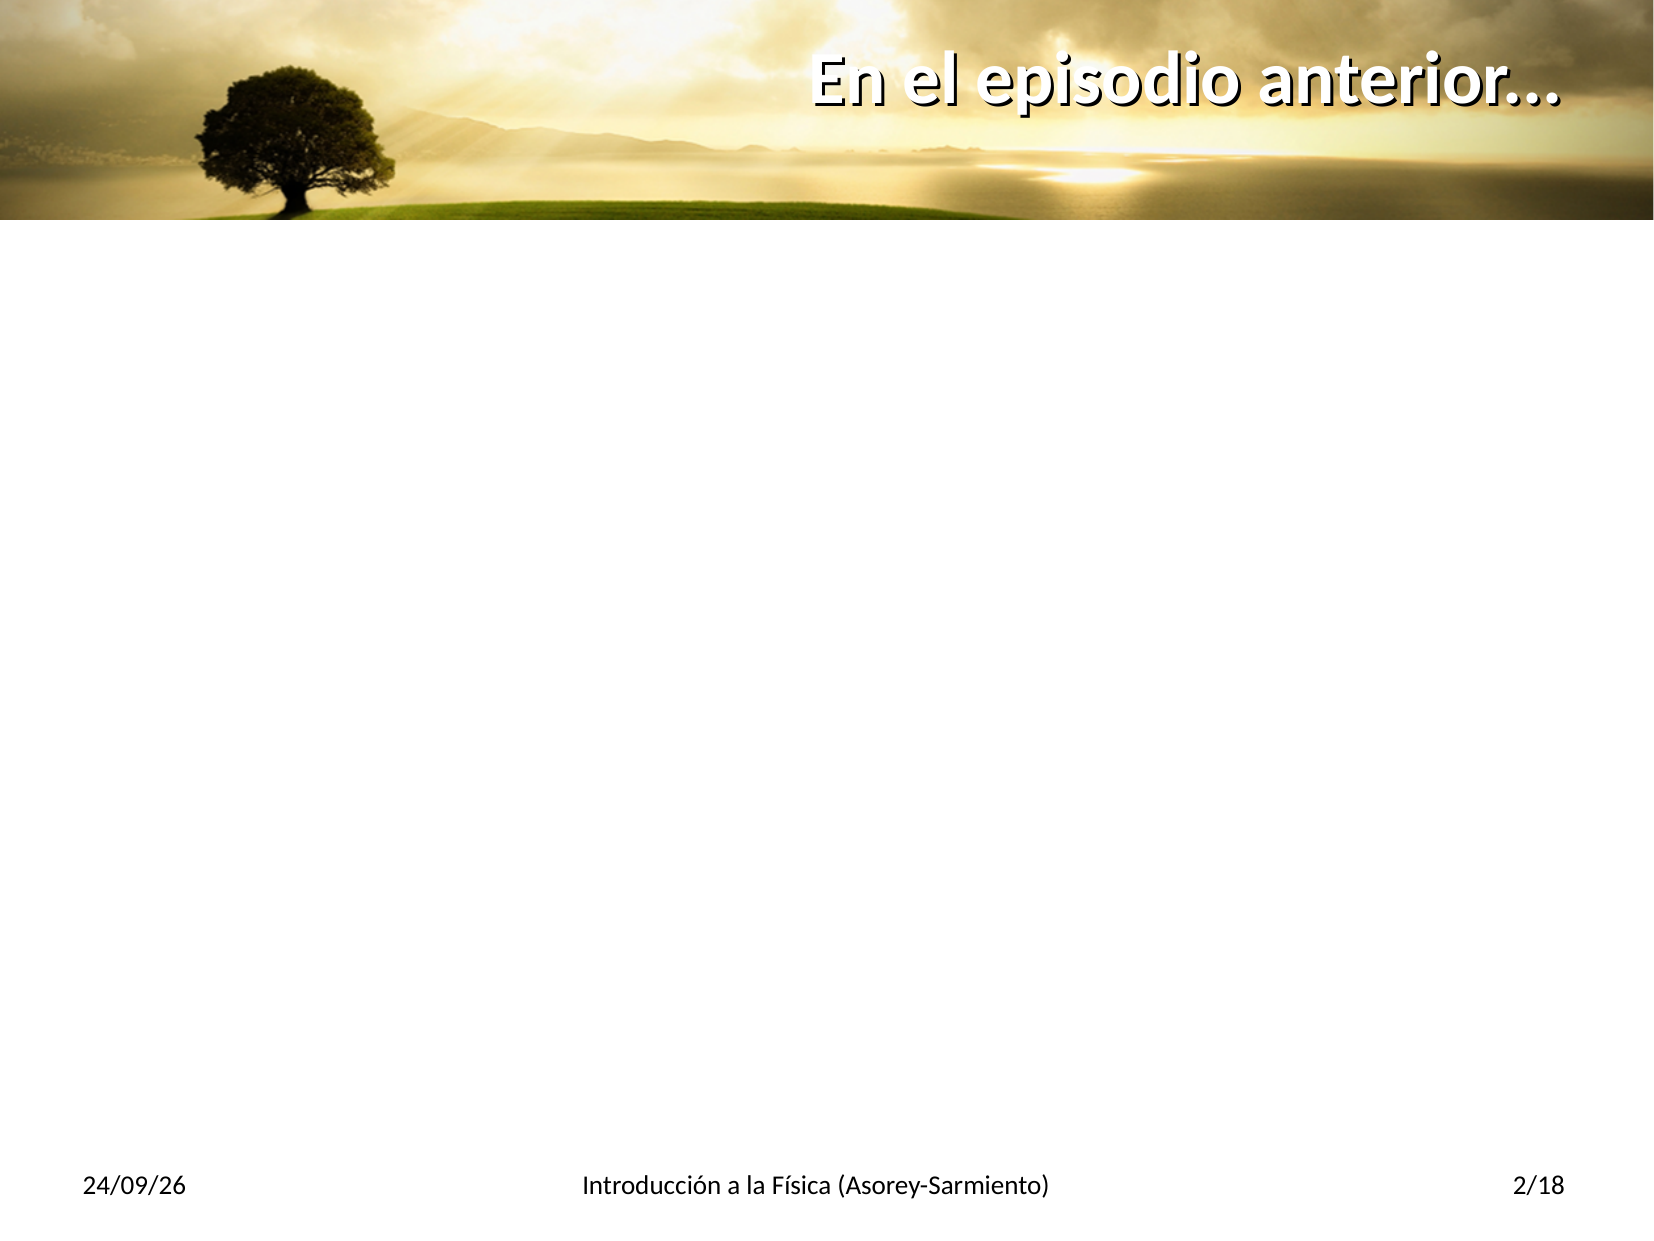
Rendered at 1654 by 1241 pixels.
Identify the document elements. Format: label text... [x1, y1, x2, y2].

picture [0, 0, 1654, 220]
title En el episodio anterior... [75, 19, 1564, 151]
